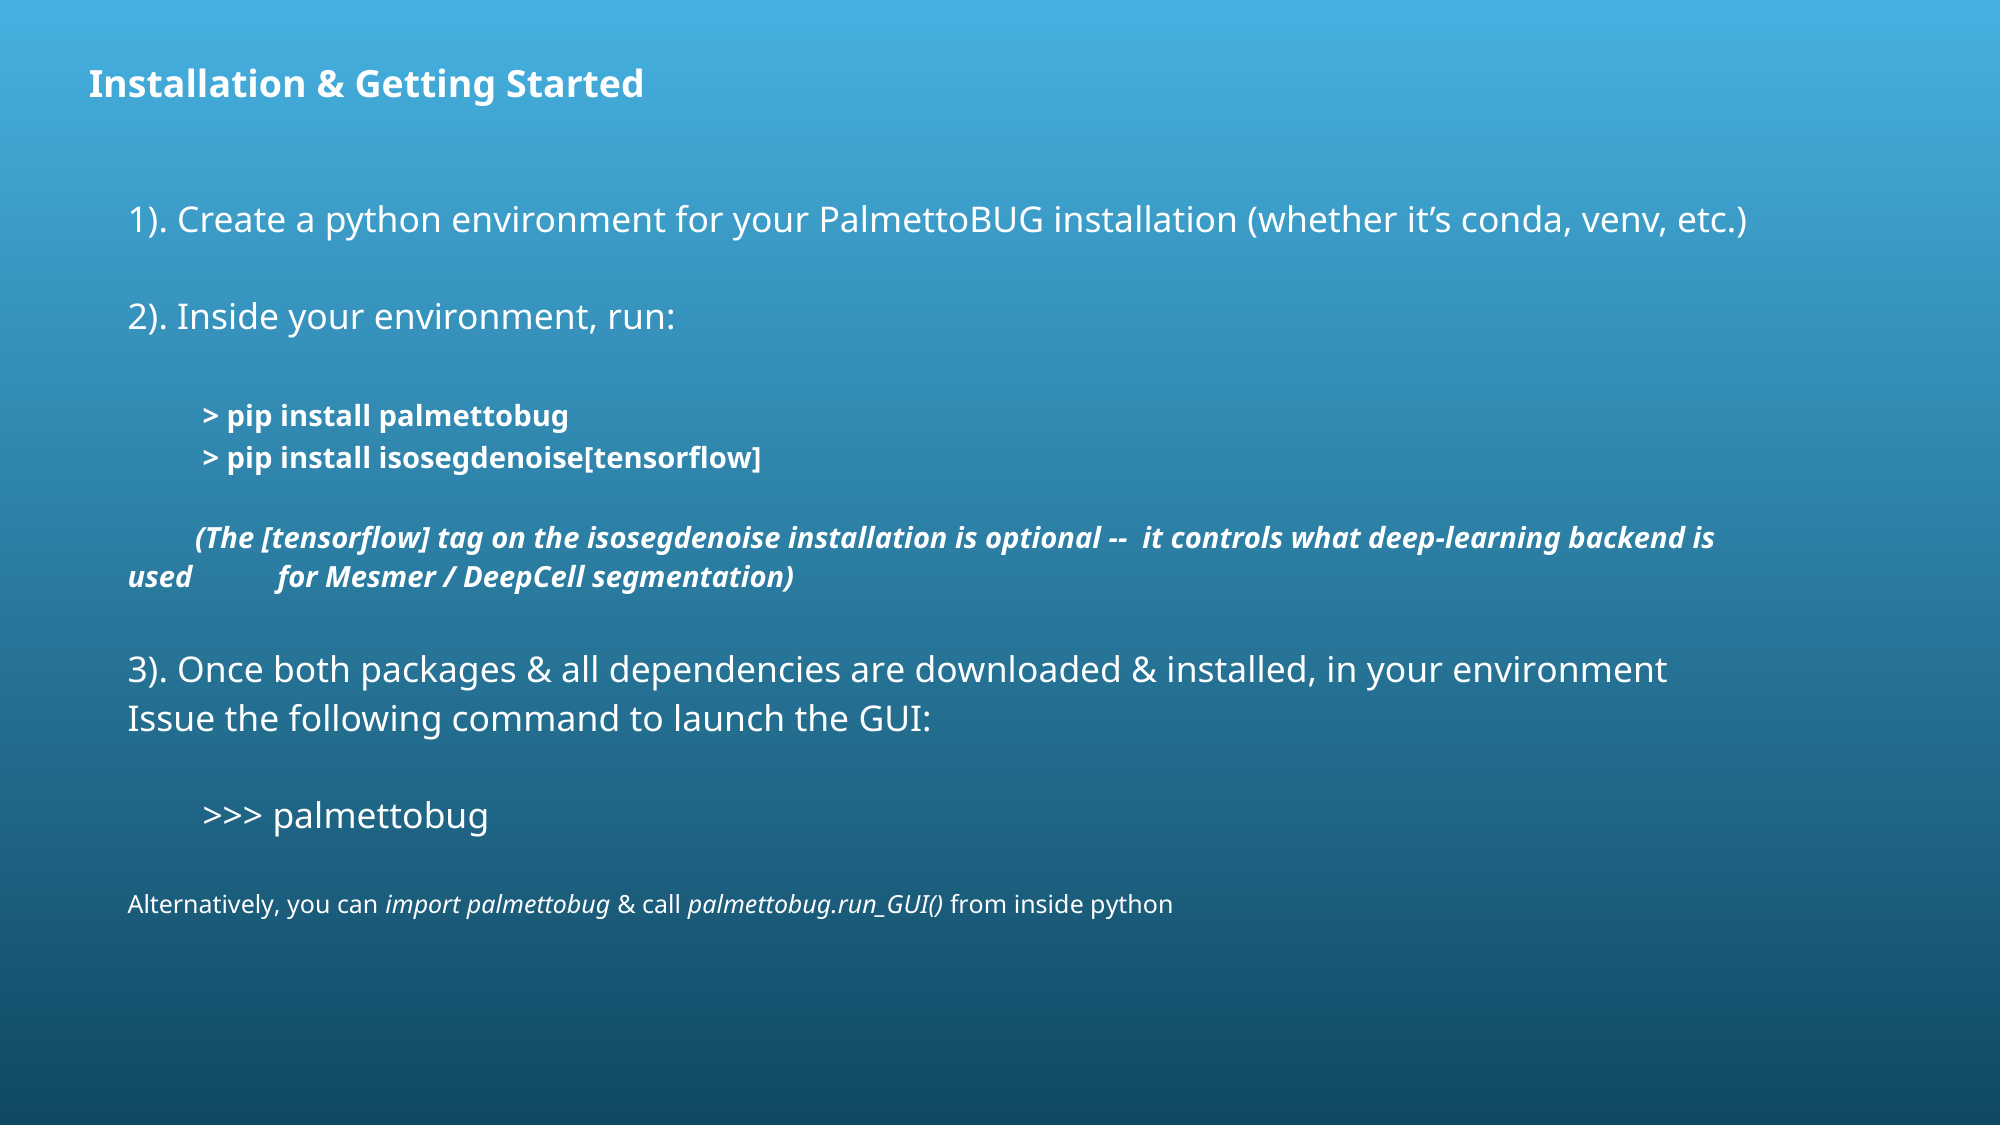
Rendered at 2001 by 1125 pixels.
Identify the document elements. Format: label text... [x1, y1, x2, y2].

text_box 1). Create a python environment for your PalmettoBUG installation (whether it’s conda, venv, etc.) 2). Inside your environment, run: > pip install palmettobug > pip install isosegdenoise[tensorflow] (The [tensorflow] tag on the isosegdenoise installation is optional -- it controls what deep-learning backend is used for Mesmer / DeepCell segmentation) 3). Once both packages & all dependencies are downloaded & installed, in your environment Issue the following command to launch the GUI: >>> palmettobug Alternatively, you can import palmettobug & call palmettobug.run_GUI() from inside python [112, 187, 1786, 858]
text_box Installation & Getting Started [73, 50, 714, 111]
